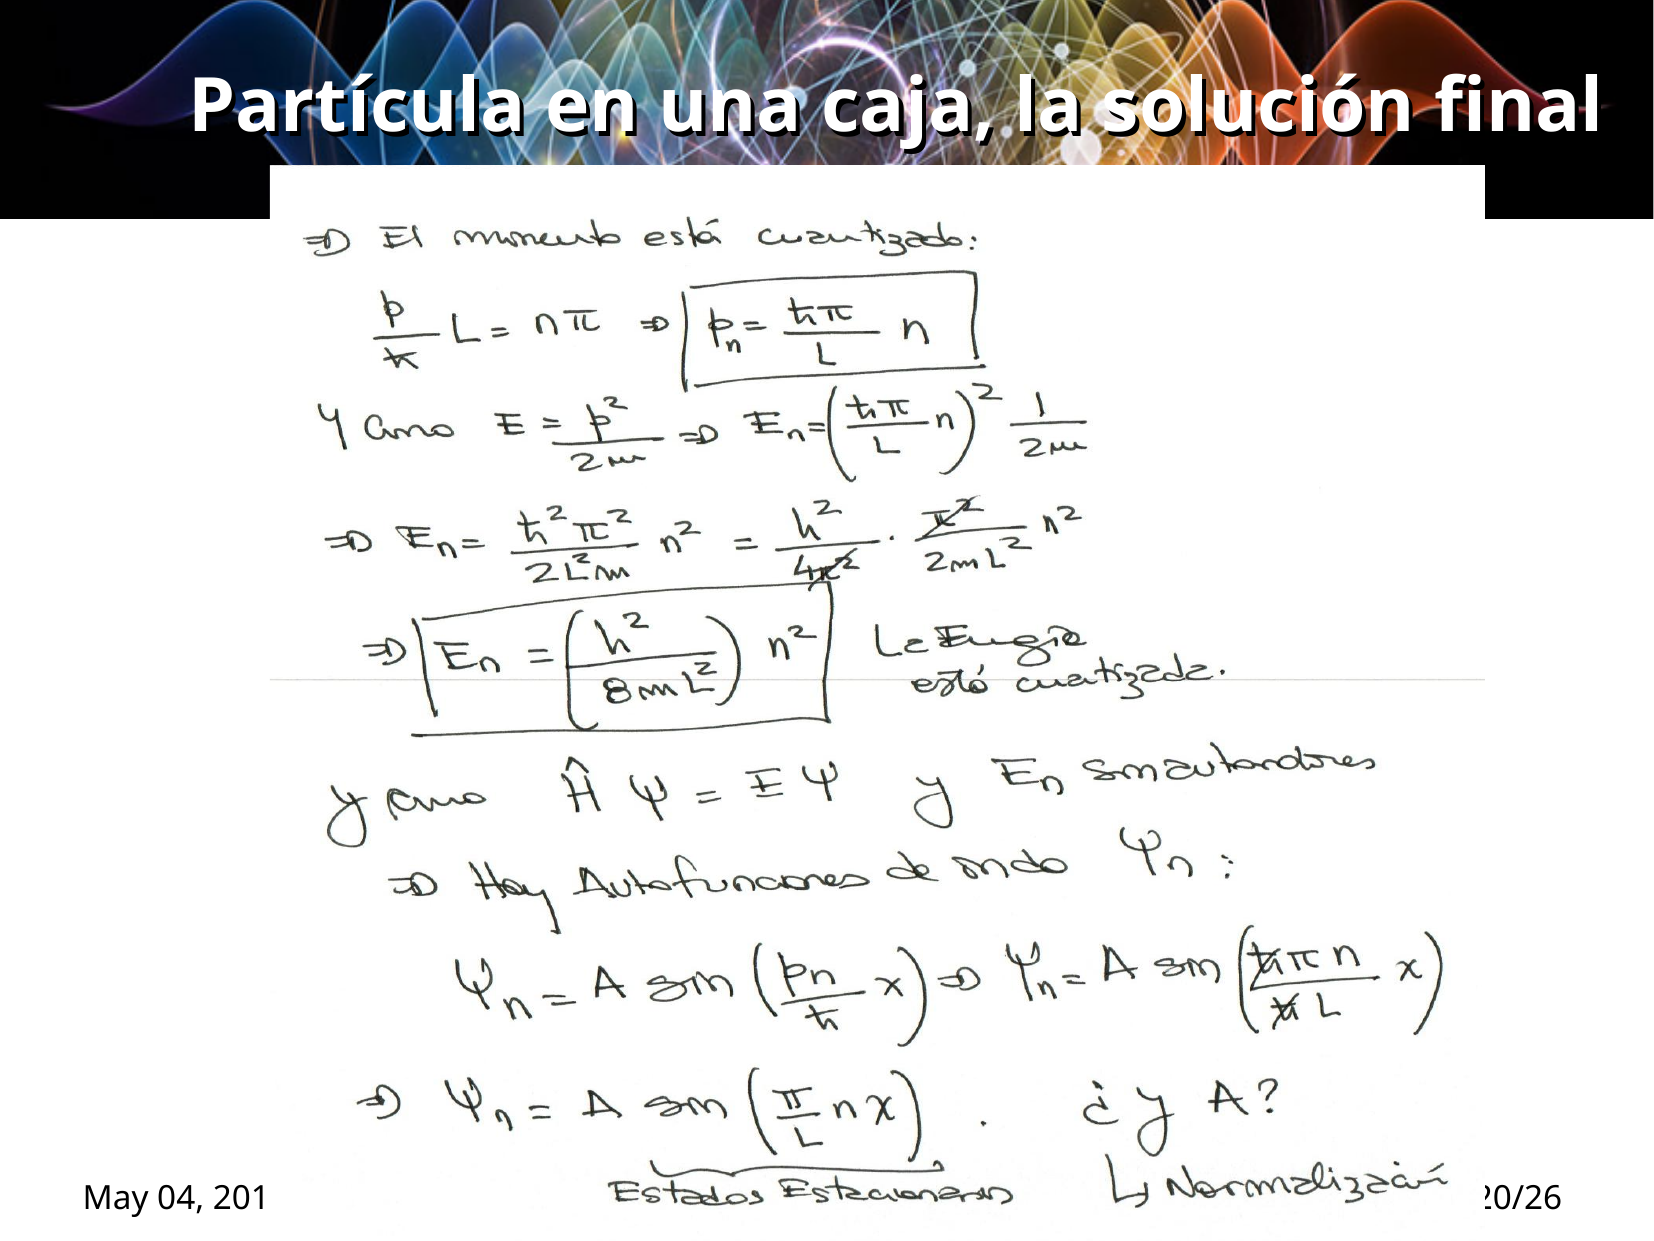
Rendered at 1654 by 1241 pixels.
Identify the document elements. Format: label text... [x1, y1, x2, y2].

title Partícula en una caja, la solución final [45, 15, 1606, 191]
picture [0, 0, 1654, 1241]
